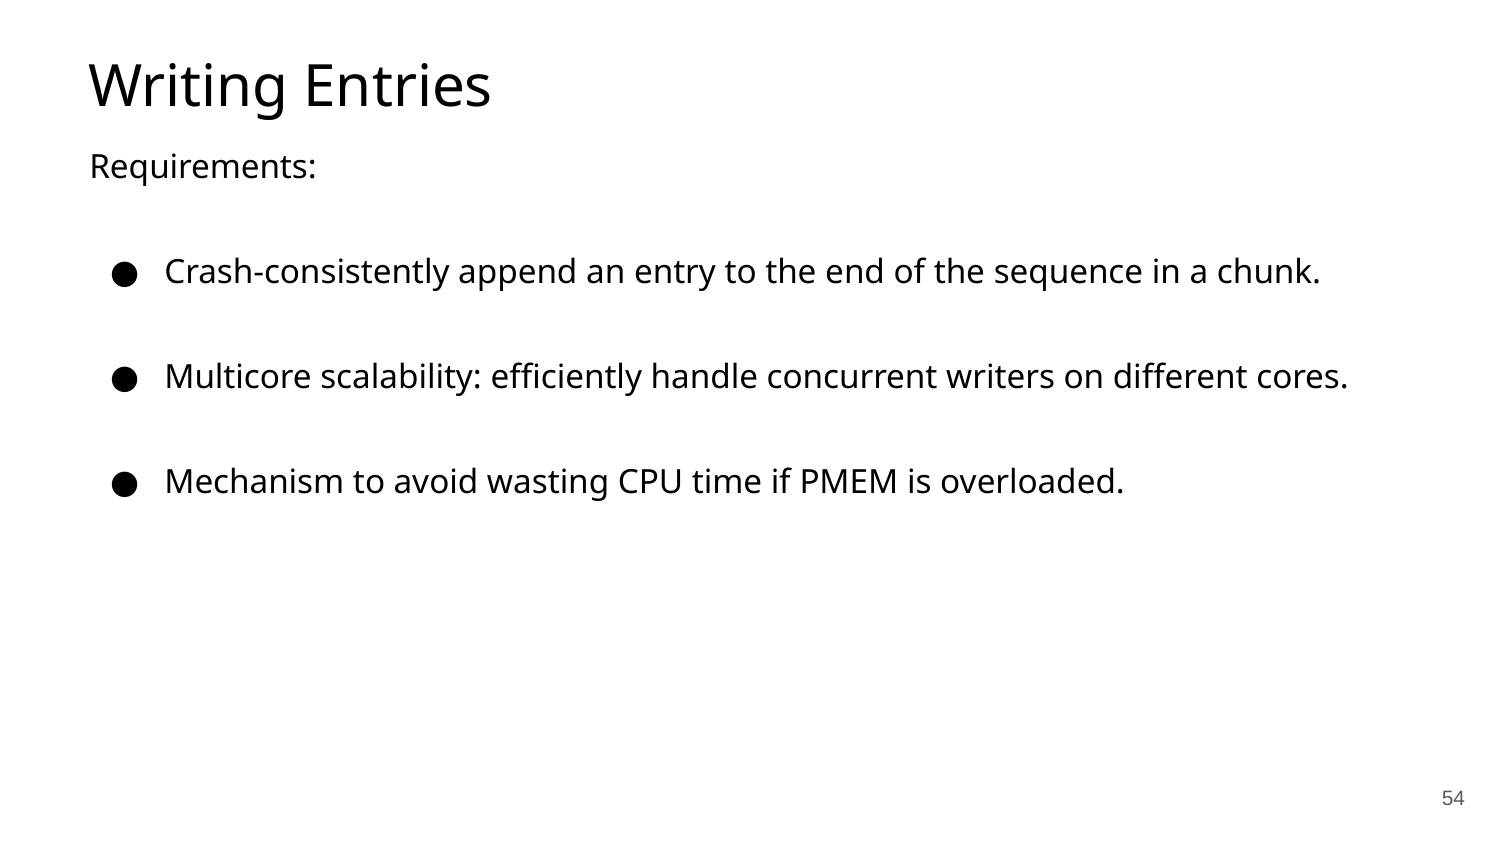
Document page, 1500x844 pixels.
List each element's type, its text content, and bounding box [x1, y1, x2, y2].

text_box Requirements: Crash-consistently append an entry to the end of the sequence in a chunk. Multicore scalability: efficiently handle concurrent writers on different cores. Mechanism to avoid wasting CPU time if PMEM is overloaded. [74, 130, 1404, 499]
slide_number <number> [1389, 764, 1480, 830]
title Writing Entries [73, 33, 867, 165]
